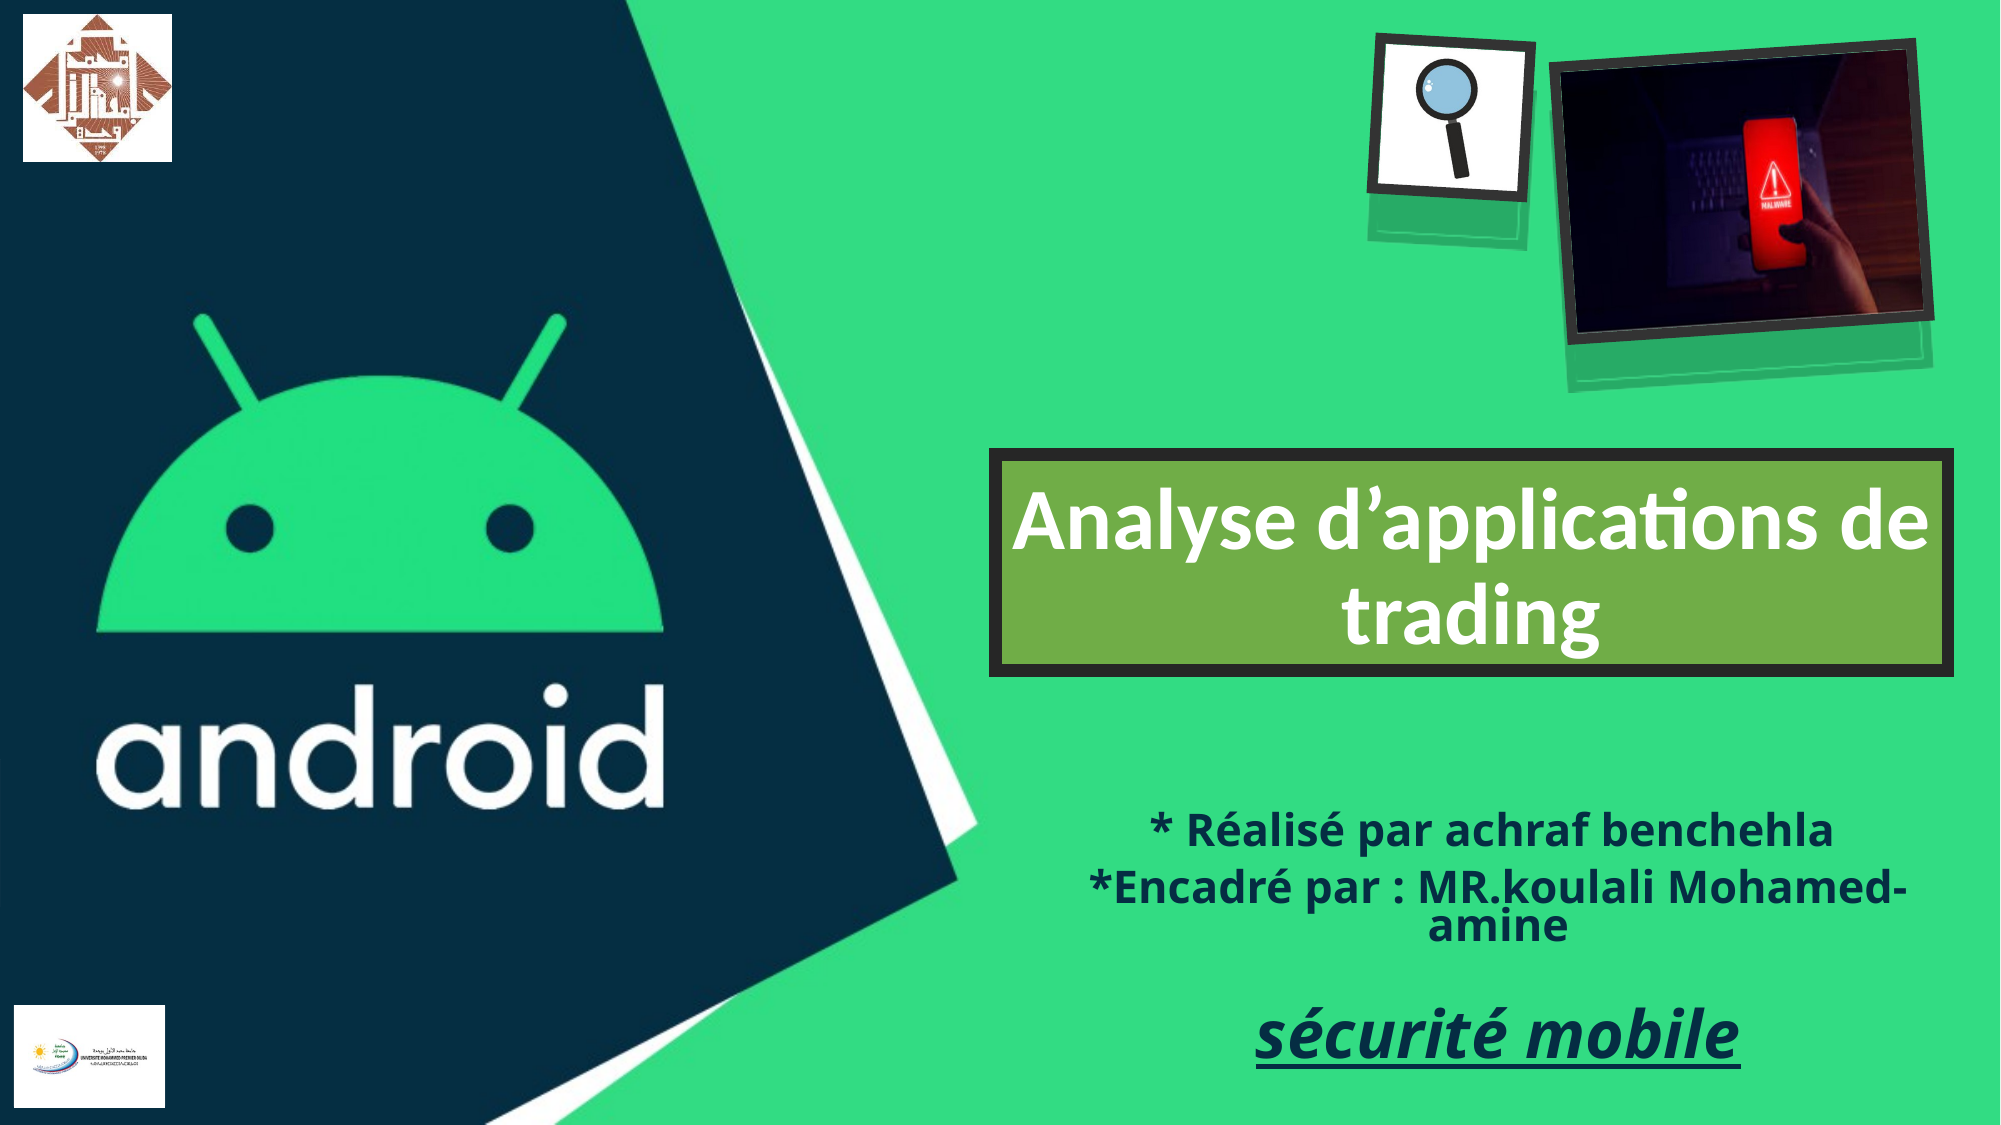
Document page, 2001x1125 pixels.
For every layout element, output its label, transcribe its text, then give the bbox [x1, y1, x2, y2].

picture [1559, 48, 1924, 334]
picture [28, 1019, 151, 1094]
title Analyse d’applications de trading [995, 454, 1949, 671]
subtitle * Réalisé par achraf benchehla *Encadré par : MR.koulali Mohamed-amine sécurité mobile [1014, 808, 1982, 1081]
picture [1377, 43, 1526, 192]
picture [24, 15, 171, 161]
